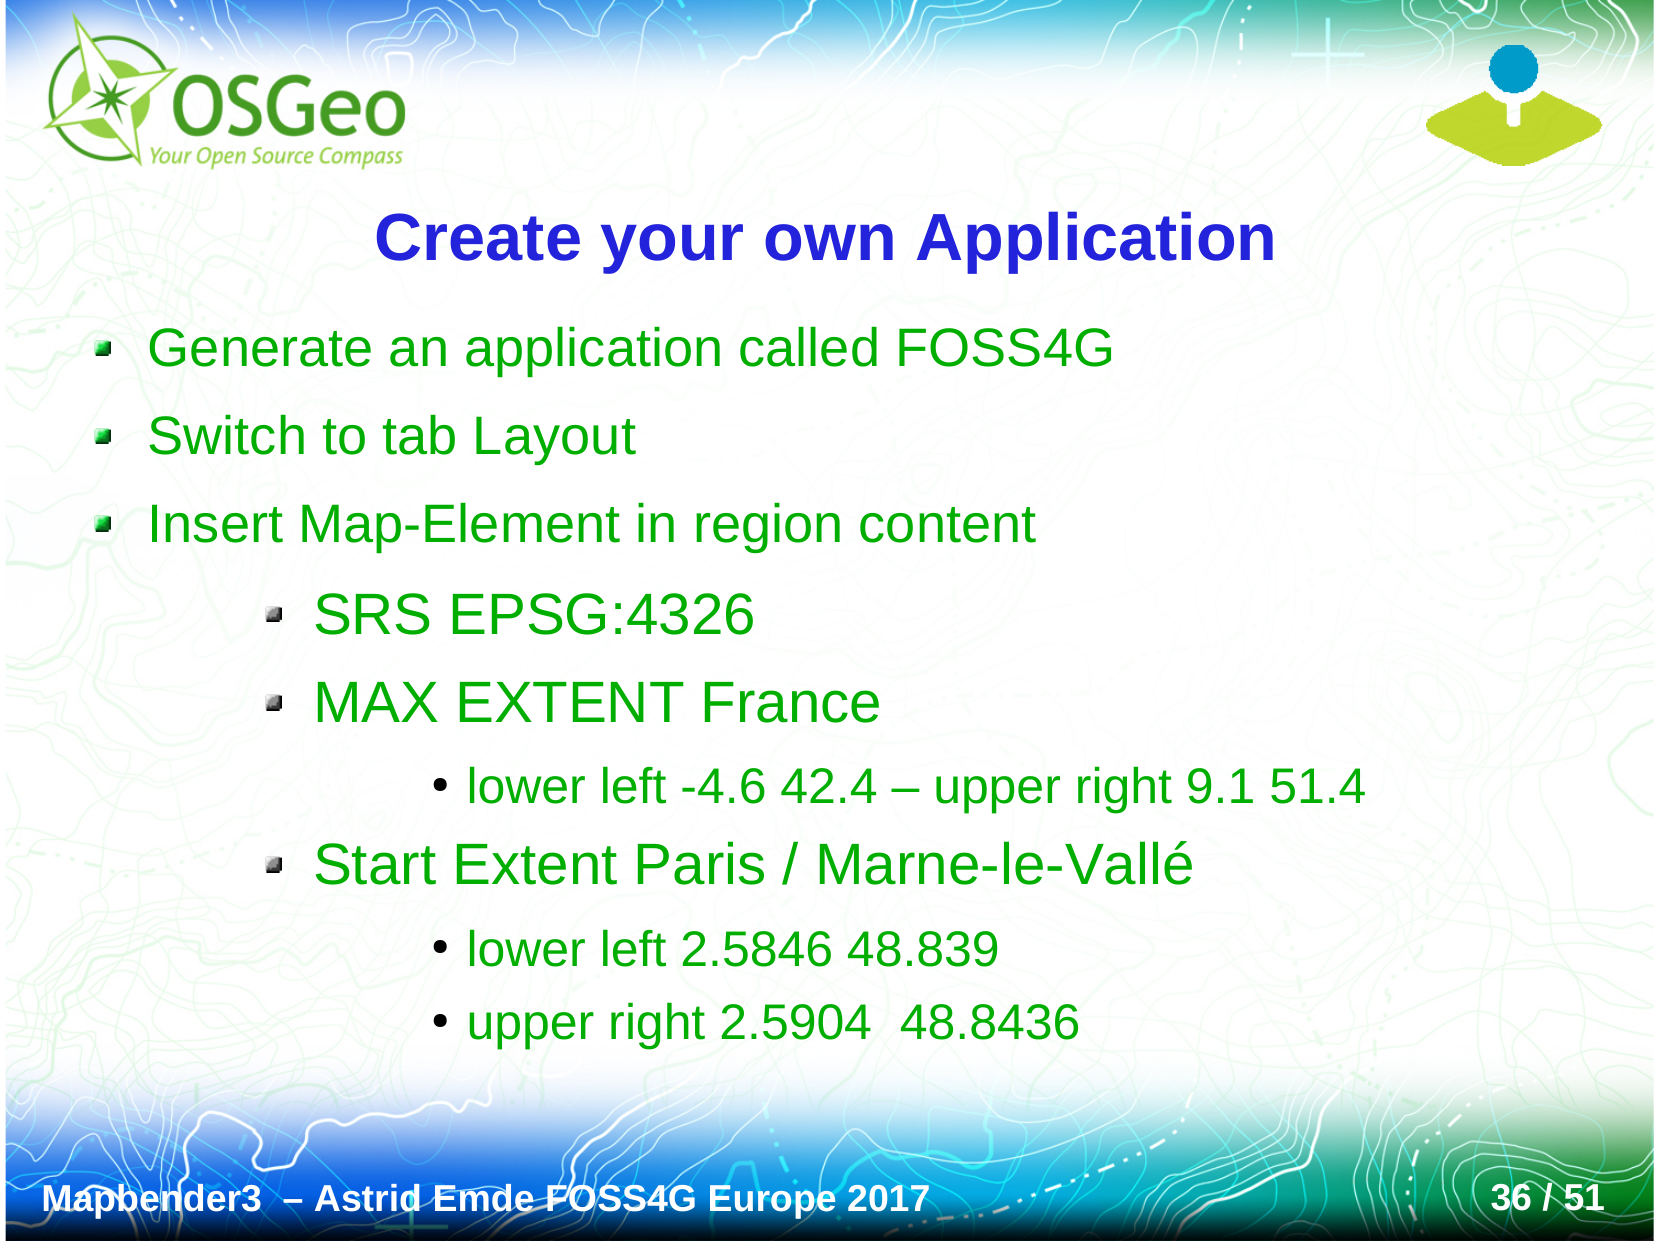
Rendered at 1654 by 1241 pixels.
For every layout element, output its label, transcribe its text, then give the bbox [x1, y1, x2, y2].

list Generate an application called FOSS4G Switch to tab Layout Insert Map-Element in region content SRS EPSG:4326 MAX EXTENT France lower left -4.6 42.4 – upper right 9.1 51.4 Start Extent Paris / Marne-le-Vallé lower left 2.5846 48.839 upper right 2.5904 48.8436 [76, 317, 1565, 1122]
title Create your own Application [82, 188, 1571, 361]
picture [5, 0, 1654, 1241]
